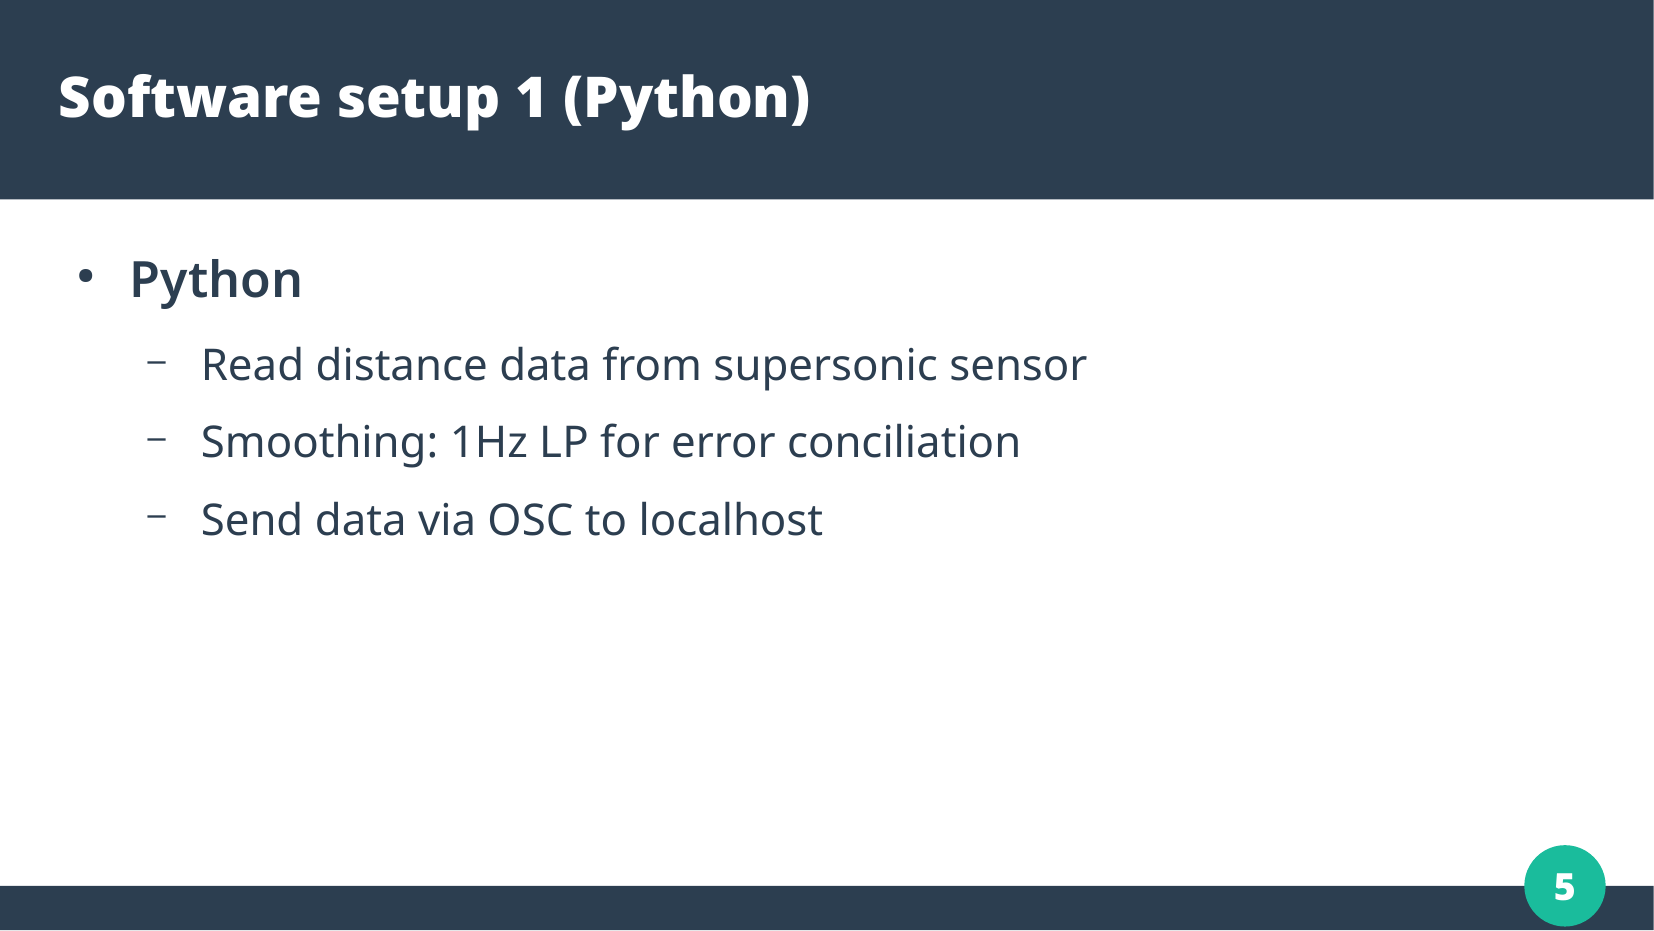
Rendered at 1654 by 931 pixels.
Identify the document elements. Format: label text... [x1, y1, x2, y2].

title Software setup 1 (Python) [59, 37, 1595, 155]
list Python Read distance data from supersonic sensor Smoothing: 1Hz LP for error conciliation Send data via OSC to localhost [59, 243, 1595, 864]
